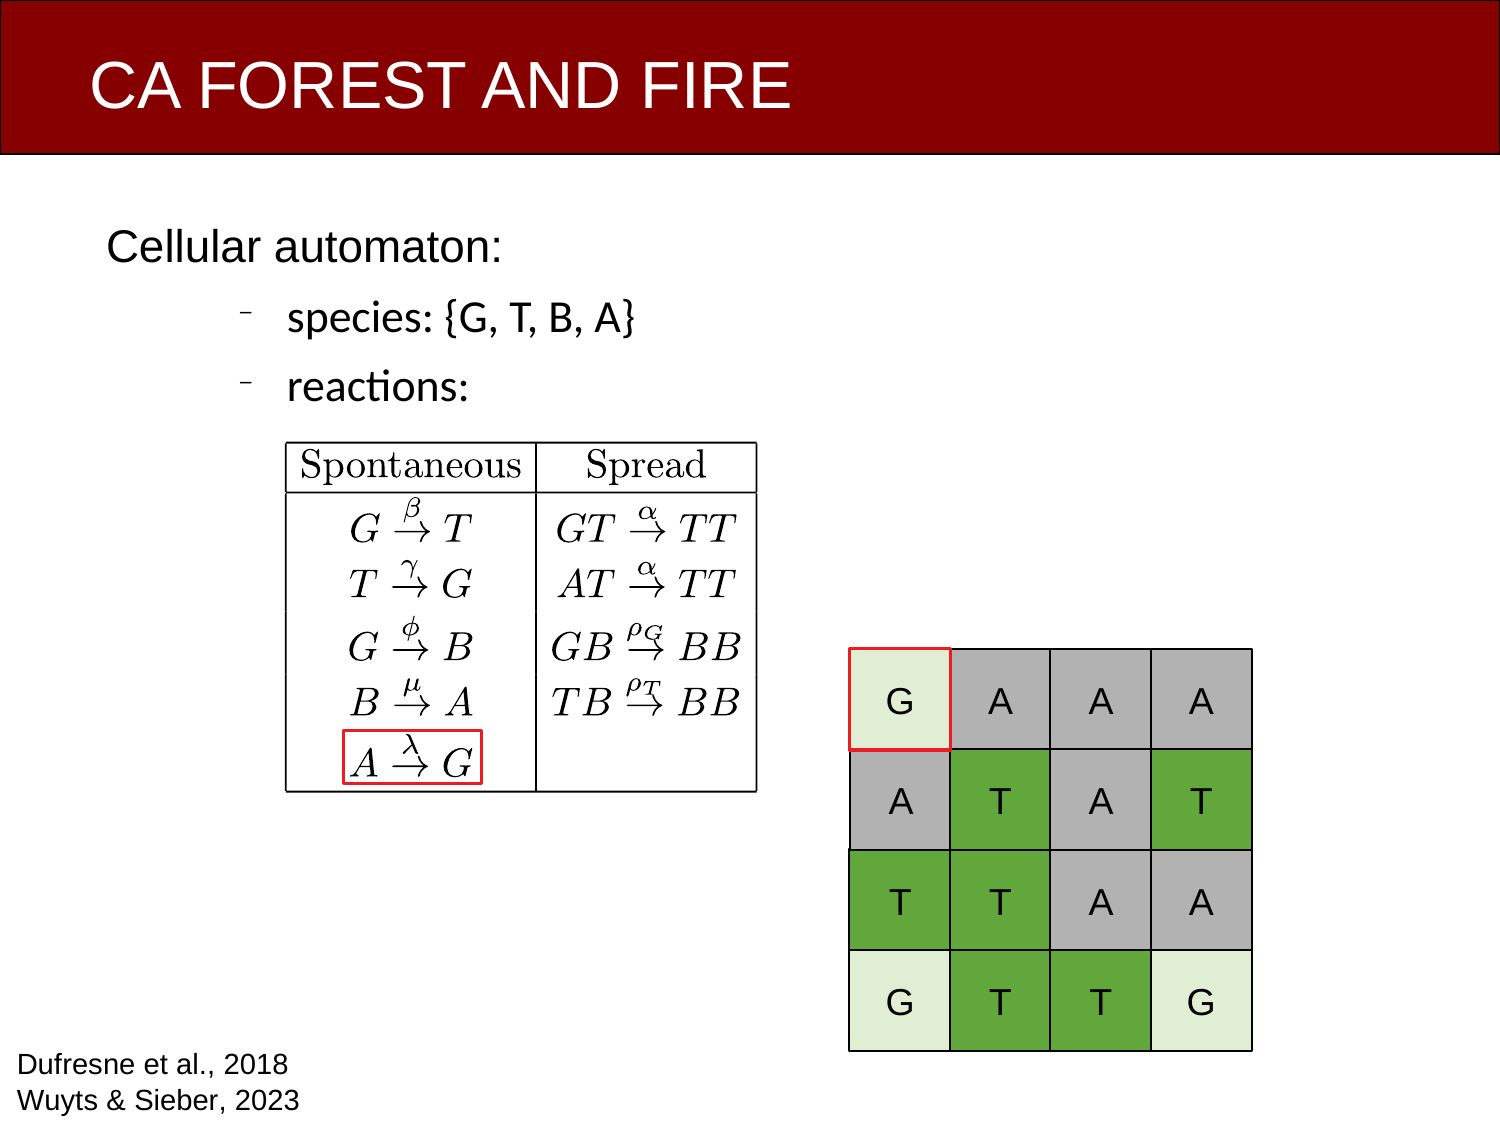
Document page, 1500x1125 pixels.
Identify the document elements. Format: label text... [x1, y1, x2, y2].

text_box [0, 0, 1500, 154]
text_box G [1150, 952, 1252, 1052]
list Cellular automaton: species: {G, T, B, A} reactions: [75, 209, 1425, 952]
text_box G [849, 952, 949, 1052]
text_box T [1050, 952, 1150, 1052]
text_box T [949, 952, 1050, 1052]
text_box Dufresne et al., 2018 Wuyts & Sieber, 2023 [2, 1038, 442, 1125]
title CA FOREST AND FIRE [74, 3, 1425, 160]
